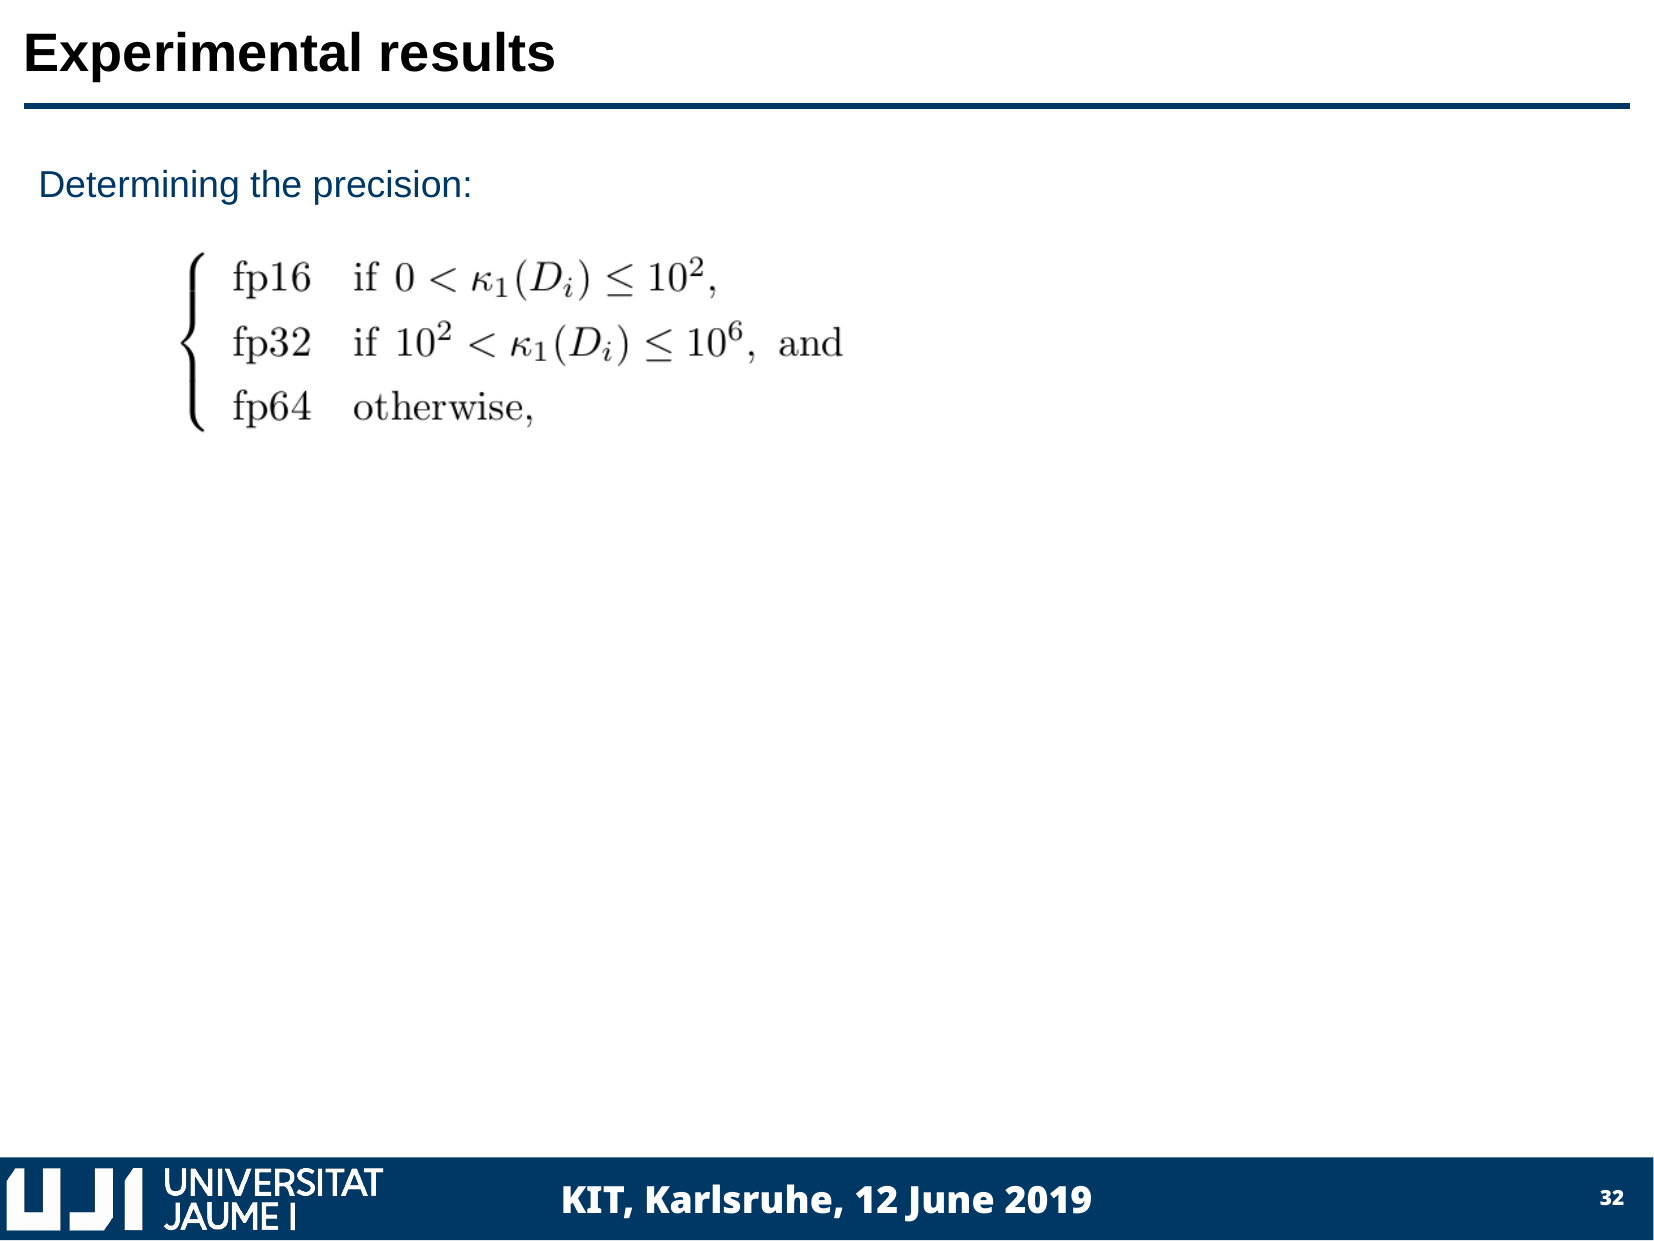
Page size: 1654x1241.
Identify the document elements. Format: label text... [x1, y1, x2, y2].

text_box Determining the precision: [23, 156, 488, 214]
picture [0, 1158, 390, 1241]
picture [153, 224, 886, 451]
title Experimental results [23, 0, 1630, 107]
